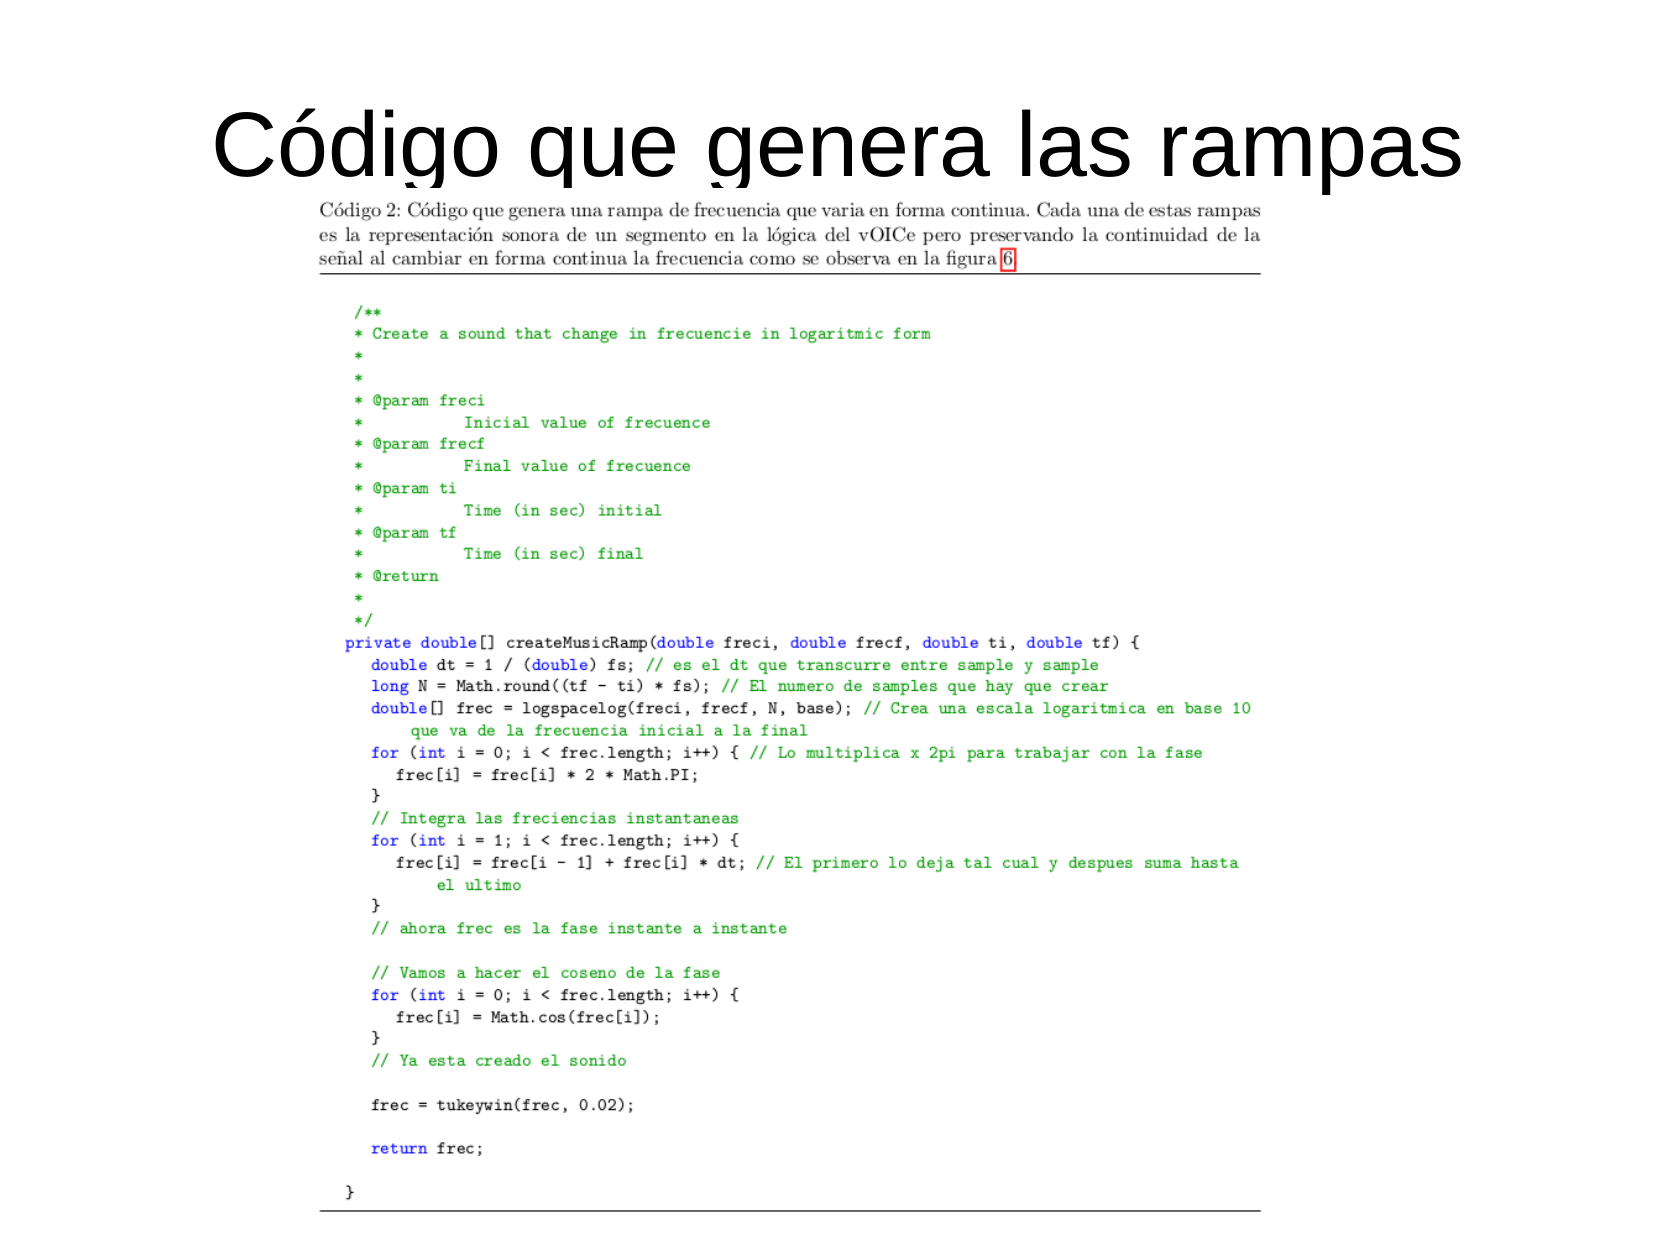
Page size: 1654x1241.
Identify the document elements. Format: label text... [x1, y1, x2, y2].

picture [307, 188, 1301, 1229]
title Código que genera las rampas [94, 40, 1583, 249]
